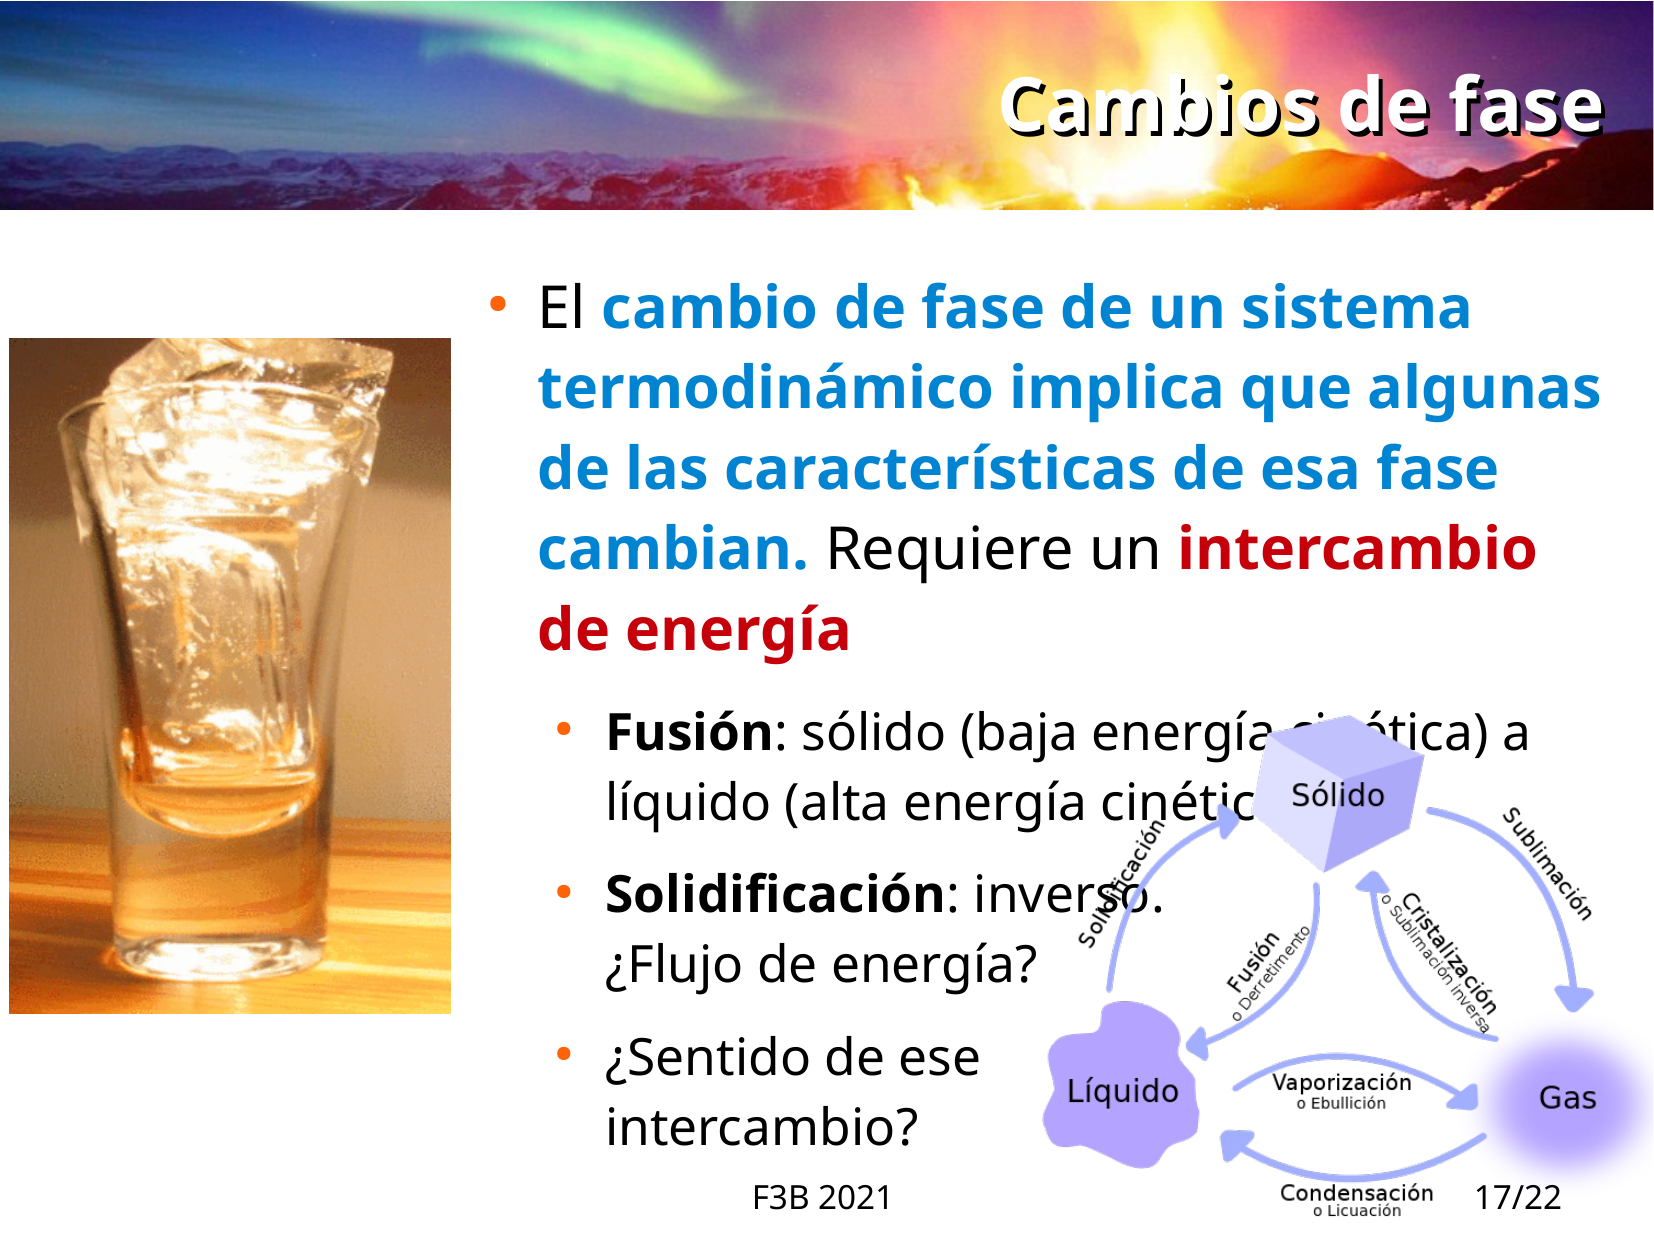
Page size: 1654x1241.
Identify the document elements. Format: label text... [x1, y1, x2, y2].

picture [0, 1, 1654, 210]
title Cambios de fase [45, 15, 1606, 191]
list El cambio de fase de un sistema termodinámico implica que algunas de las características de esa fase cambian. Requiere un intercambio de energía Fusión: sólido (baja energía cinética) a líquido (alta energía cinética) Solidificación: inverso. ¿Flujo de energía? ¿Sentido de ese intercambio? [470, 264, 1606, 1165]
picture [1014, 689, 1654, 1238]
picture [9, 338, 451, 1014]
